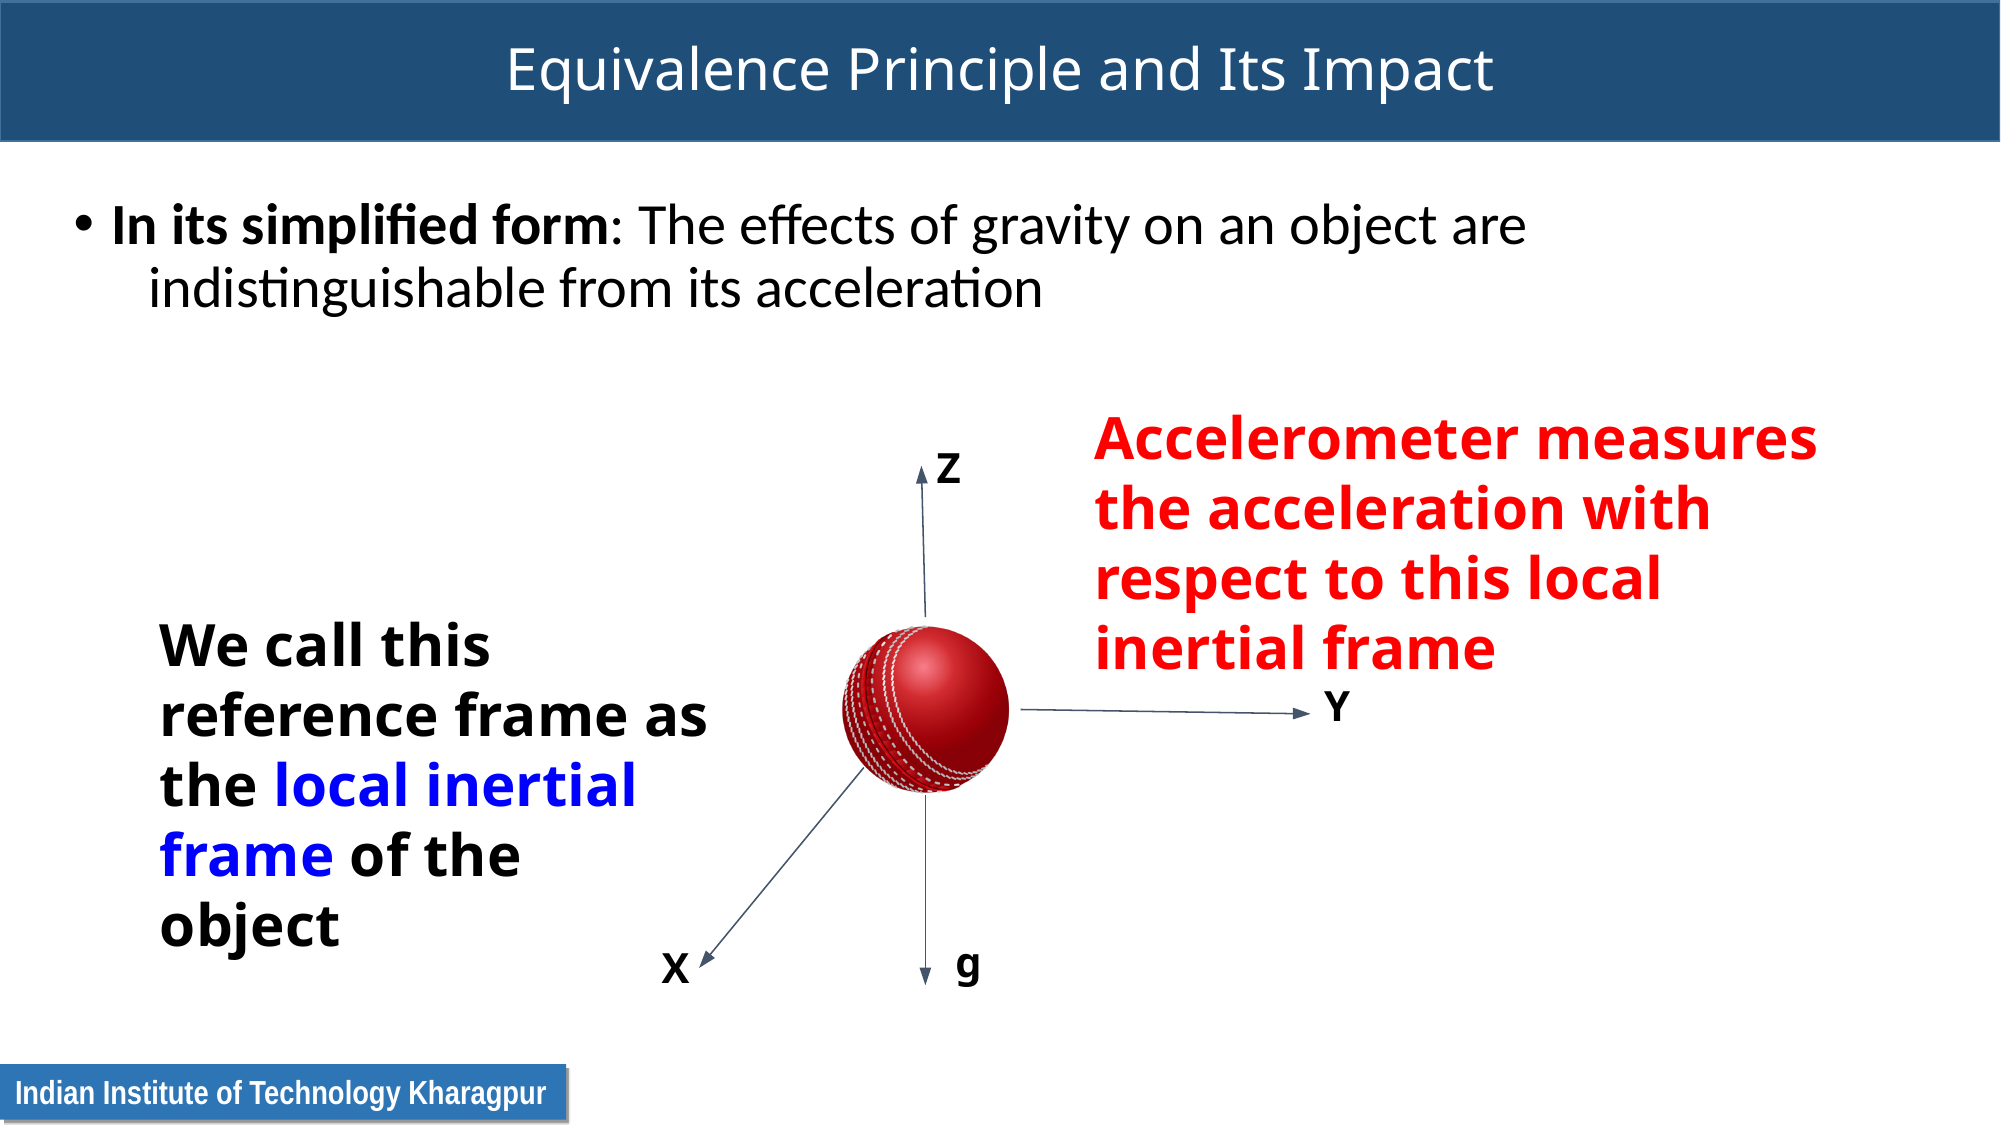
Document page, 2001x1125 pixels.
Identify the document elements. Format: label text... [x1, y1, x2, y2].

text_box Accelerometer measures the acceleration with respect to this local inertial frame [1079, 385, 1914, 629]
text_box Y [1309, 664, 1363, 746]
text_box We call this reference frame as the local inertial frame of the object [144, 593, 728, 907]
picture [830, 617, 1021, 802]
list In its simplified form: The effects of gravity on an object are indistinguishable from its acceleration [58, 186, 1954, 1065]
text_box Z [921, 427, 976, 508]
title Equivalence Principle and Its Impact [0, 1, 2000, 141]
text_box X [646, 927, 701, 1008]
text_box g [940, 920, 995, 1002]
